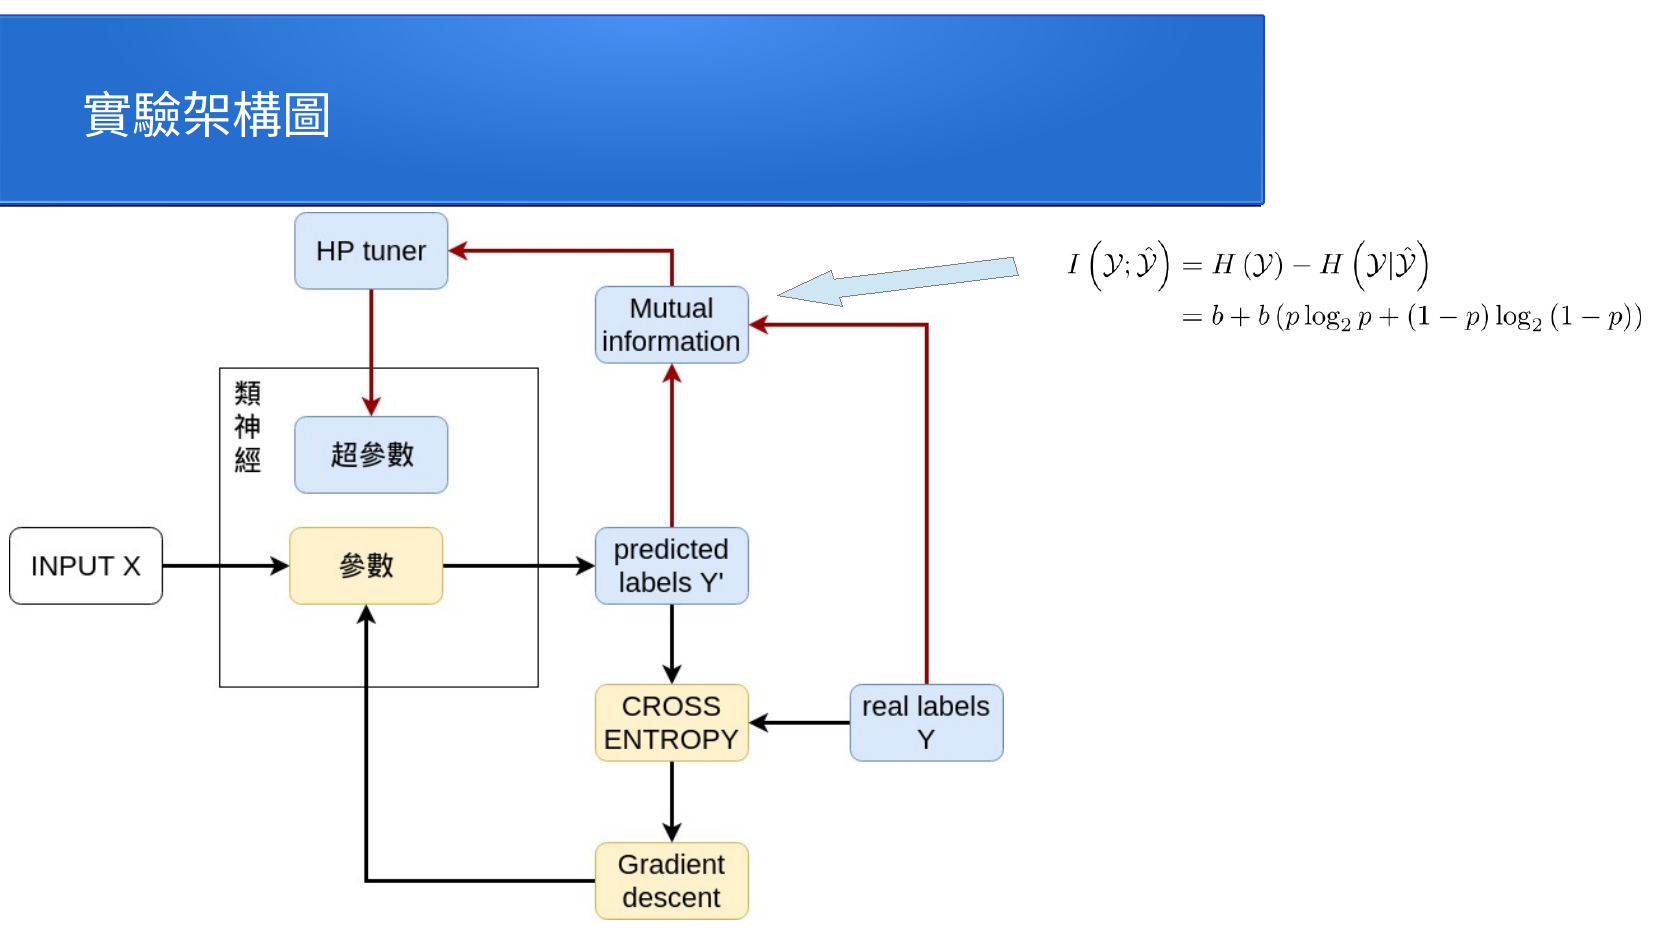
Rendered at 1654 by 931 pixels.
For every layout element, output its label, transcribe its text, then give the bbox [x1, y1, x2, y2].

picture [9, 212, 1004, 920]
text_box [777, 257, 1019, 307]
title 實驗架構圖 [82, 35, 1235, 189]
picture [1057, 236, 1648, 348]
